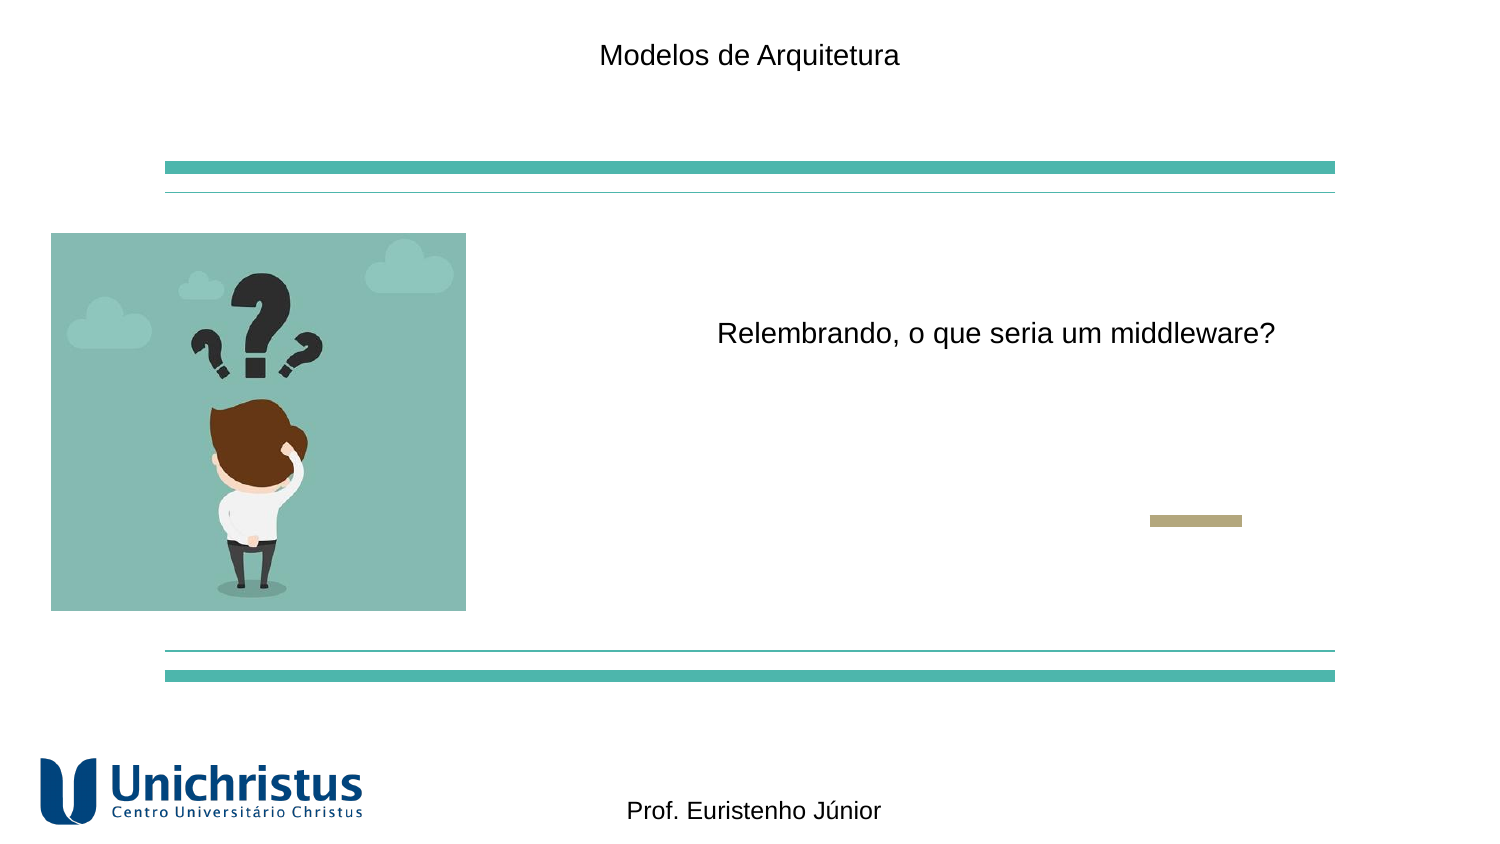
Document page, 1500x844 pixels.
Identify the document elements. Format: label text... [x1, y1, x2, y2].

picture [51, 233, 466, 611]
title Modelos de Arquitetura [51, 20, 1449, 137]
picture [35, 754, 367, 827]
list Relembrando, o que seria um middleware? [544, 152, 1449, 750]
